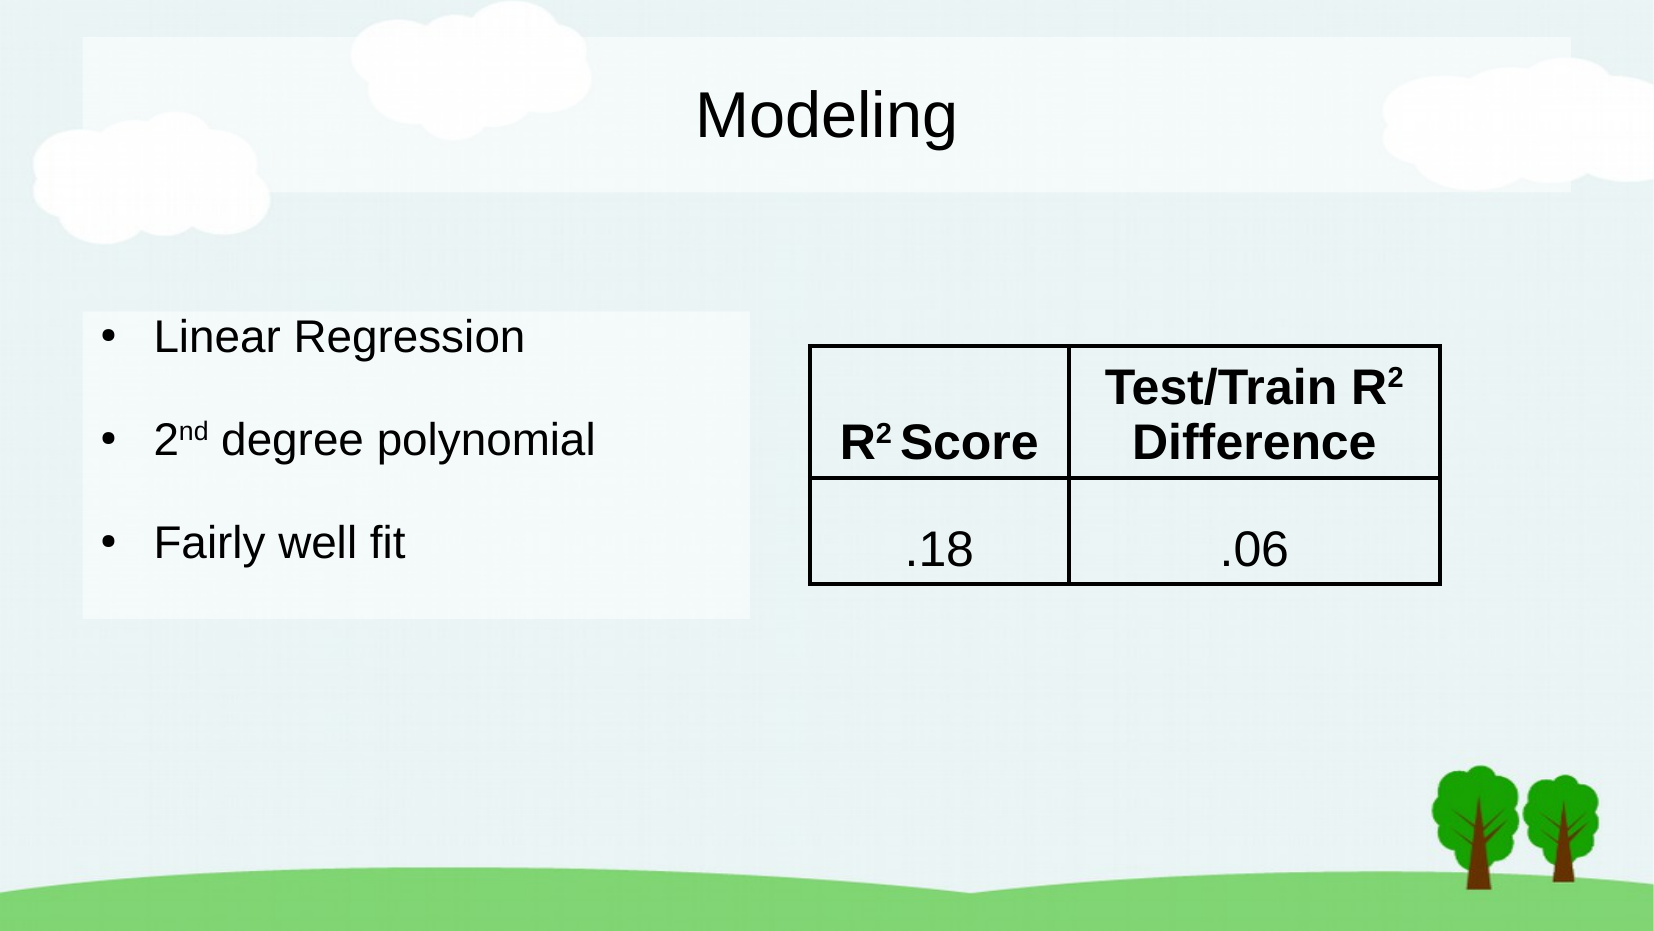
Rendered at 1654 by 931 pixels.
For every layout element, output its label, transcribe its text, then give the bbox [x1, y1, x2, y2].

picture [0, 0, 1654, 931]
list Linear Regression 2nd degree polynomial Fairly well fit [82, 311, 751, 619]
table_header Test/Train R2 Difference [1071, 348, 1438, 476]
table_cell .18 [812, 480, 1067, 582]
table_header R2 Score [812, 348, 1067, 476]
title Modeling [82, 37, 1571, 193]
table_cell .06 [1071, 480, 1438, 582]
